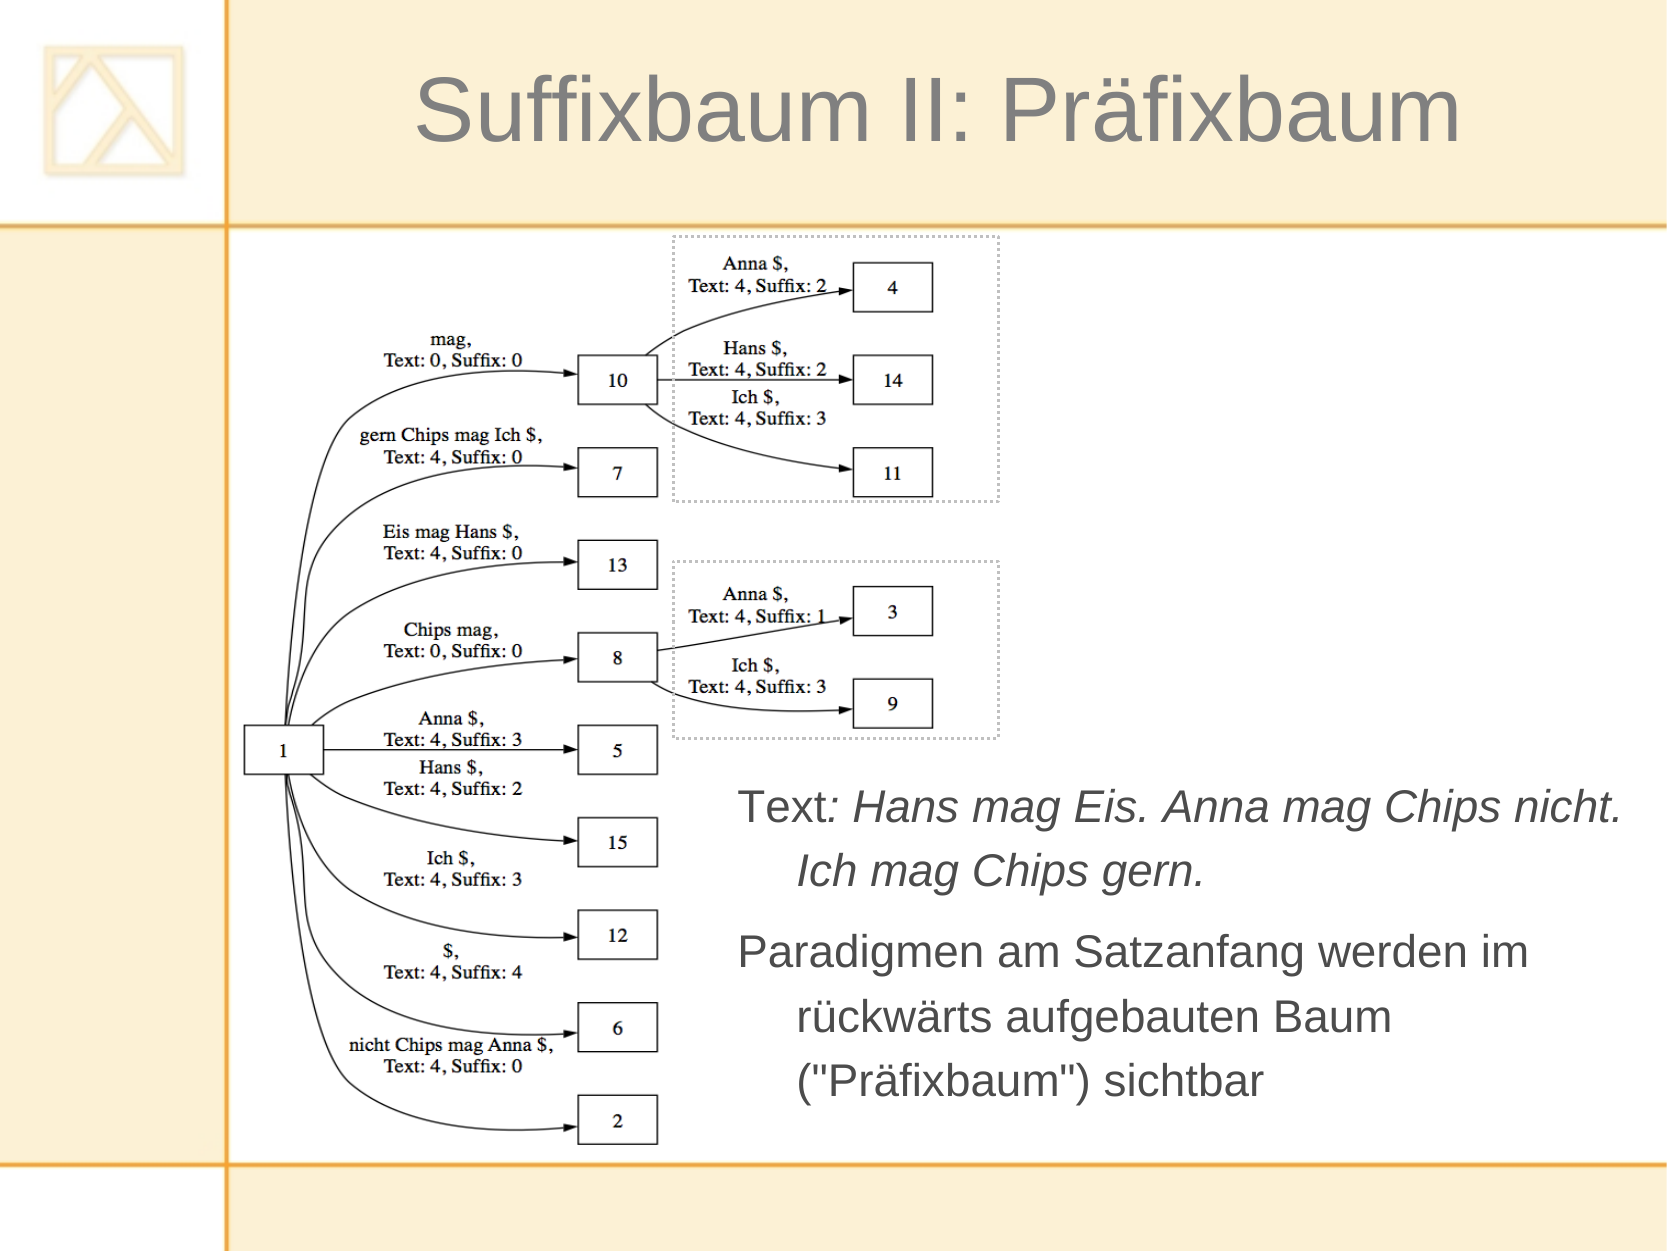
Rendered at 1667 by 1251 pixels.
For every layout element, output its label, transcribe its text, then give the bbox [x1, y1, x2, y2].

picture [0, 0, 1667, 1251]
title Suffixbaum II: Präfixbaum [268, 0, 1611, 238]
list Text: Hans mag Eis. Anna mag Chips nicht. Ich mag Chips gern. Paradigmen am Satzanfang werden im rückwärts aufgebauten Baum ("Präfixbaum") sichtbar [708, 767, 1654, 1152]
